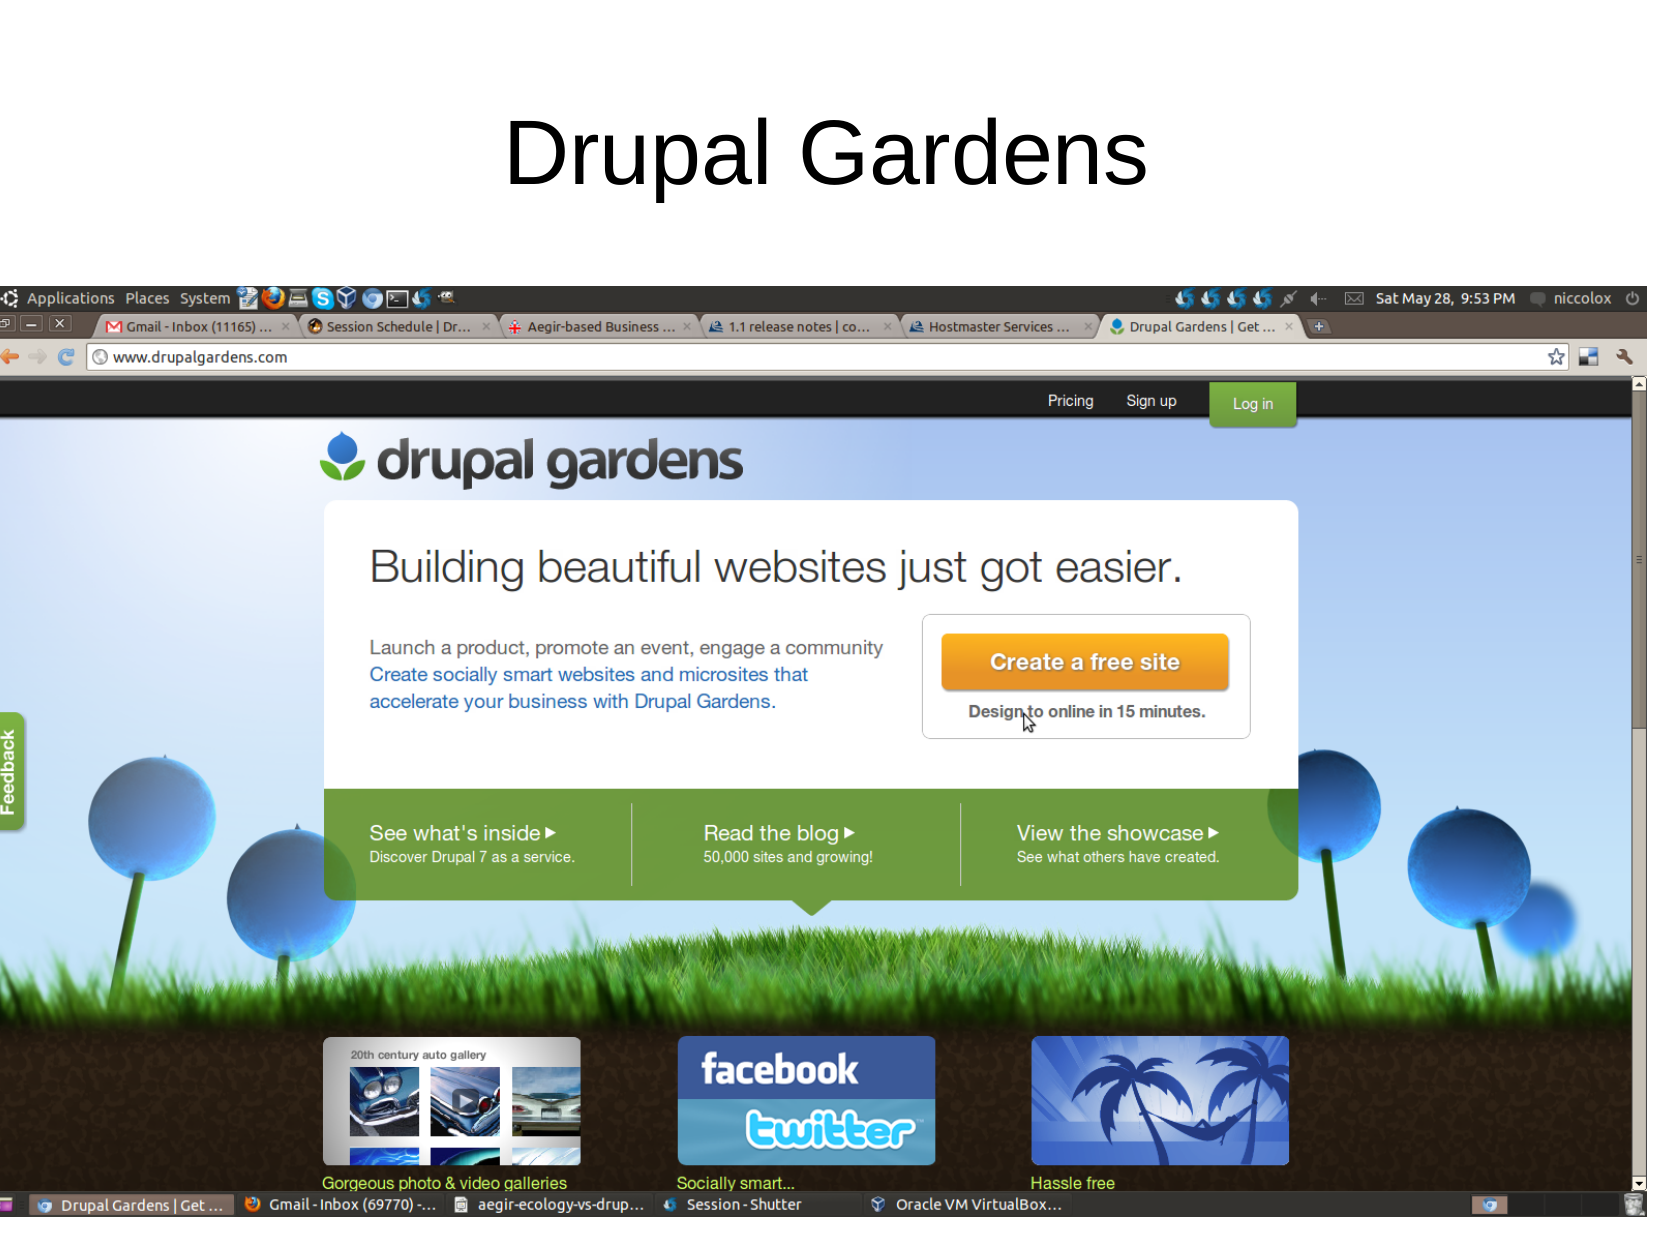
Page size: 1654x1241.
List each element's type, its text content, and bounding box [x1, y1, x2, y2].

title Drupal Gardens [82, 56, 1571, 250]
picture [0, 286, 1647, 1217]
